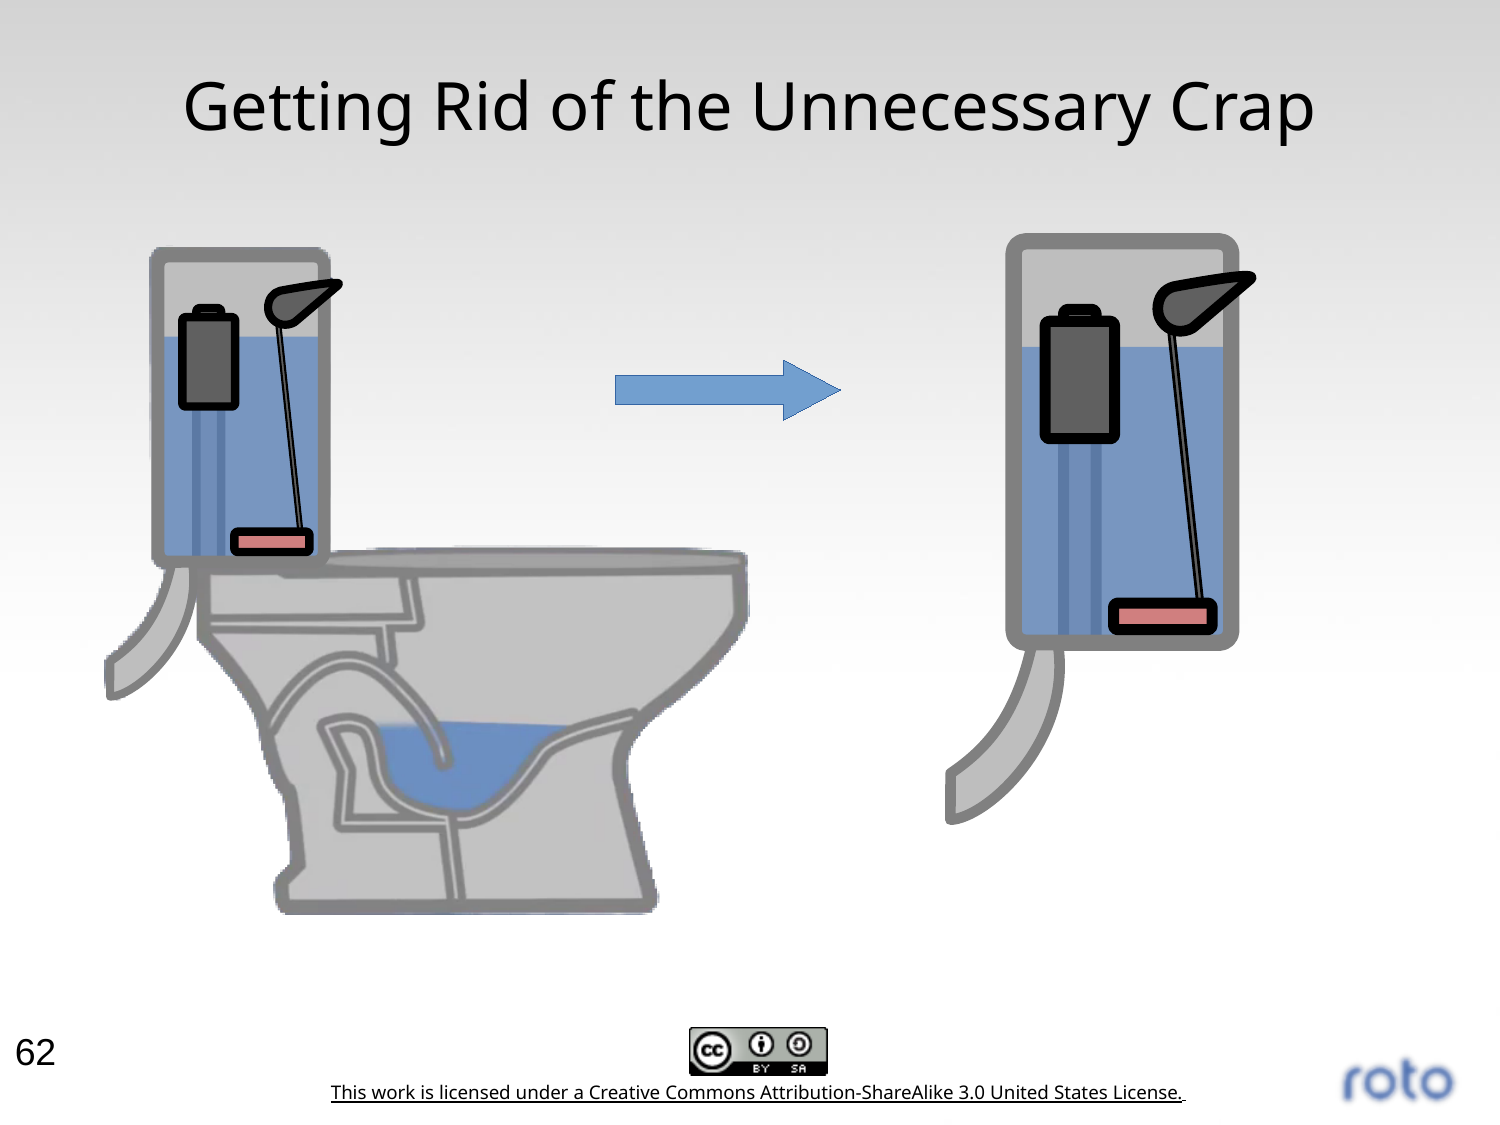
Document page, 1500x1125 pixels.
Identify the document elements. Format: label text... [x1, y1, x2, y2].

picture [0, 0, 1500, 1125]
text_box [615, 360, 841, 421]
title Getting Rid of the Unnecessary Crap [112, 49, 1388, 238]
